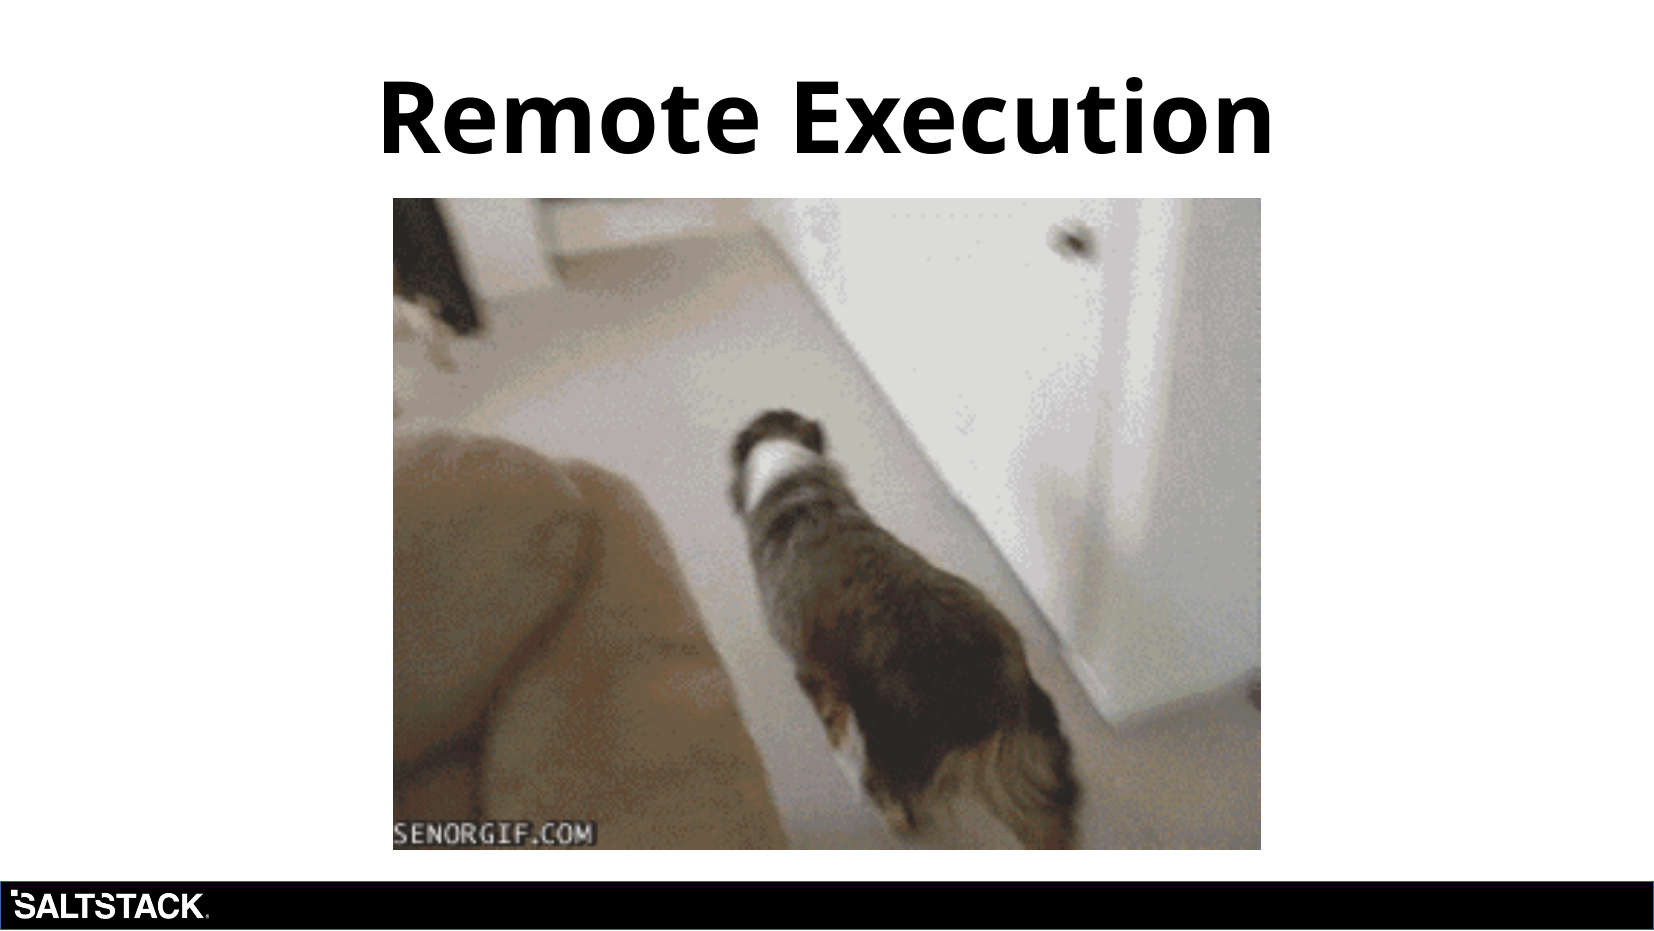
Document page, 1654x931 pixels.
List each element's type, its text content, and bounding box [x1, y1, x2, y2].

text_box [209, 881, 1654, 930]
title Remote Execution [82, 37, 1571, 193]
picture [393, 198, 1261, 850]
picture [11, 873, 209, 931]
text_box [0, 881, 11, 930]
